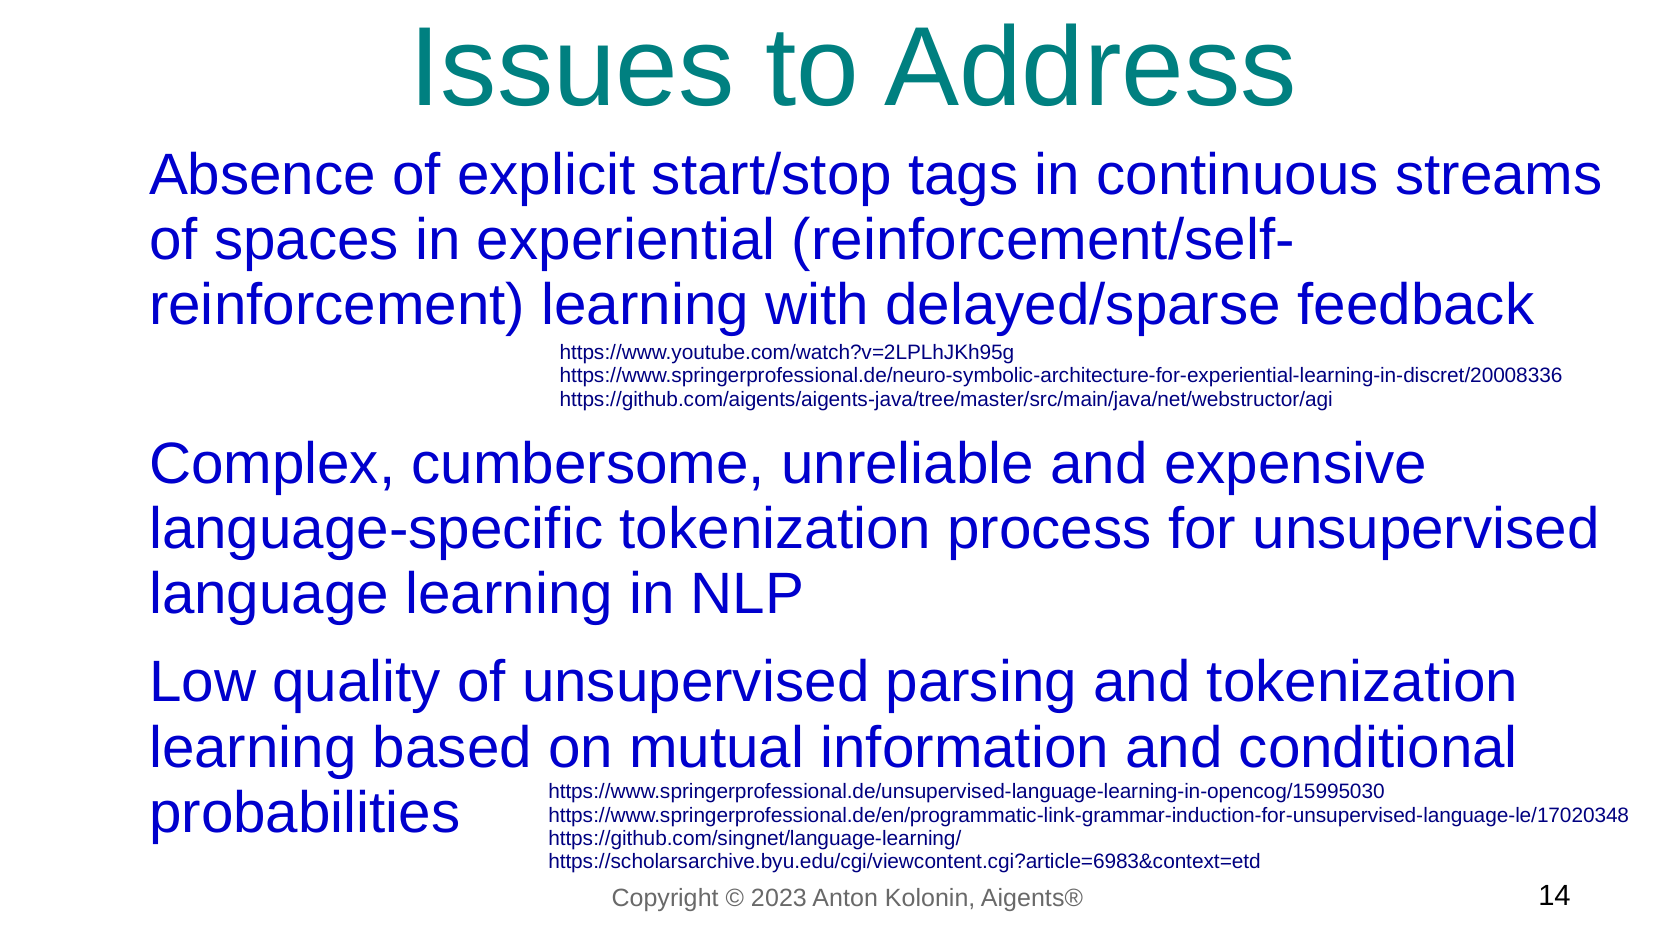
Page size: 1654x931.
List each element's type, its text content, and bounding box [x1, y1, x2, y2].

text_box https://www.youtube.com/watch?v=2LPLhJKh95g https://www.springerprofessional.de/neuro-symbolic-architecture-for-experiential-learning-in-discret/20008336 https://github.com/aigents/aigents-java/tree/master/src/main/java/net/webstructor/agi [544, 333, 1616, 418]
text_box Issues to Address [0, 0, 1653, 135]
text_box Absence of explicit start/stop tags in continuous streams of spaces in experiential (reinforcement/self-reinforcement) learning with delayed/sparse feedback Complex, cumbersome, unreliable and expensive language-specific tokenization process for unsupervised language learning in NLP Low quality of unsupervised parsing and tokenization learning based on mutual information and conditional probabilities [120, 113, 1619, 871]
text_box https://www.springerprofessional.de/unsupervised-language-learning-in-opencog/15995030 https://www.springerprofessional.de/en/programmatic-link-grammar-induction-for-unsupervised-language-le/17020348 https://github.com/singnet/language-learning/ https://scholarsarchive.byu.edu/cgi/viewcontent.cgi?article=6983&context=etd [533, 772, 1644, 931]
